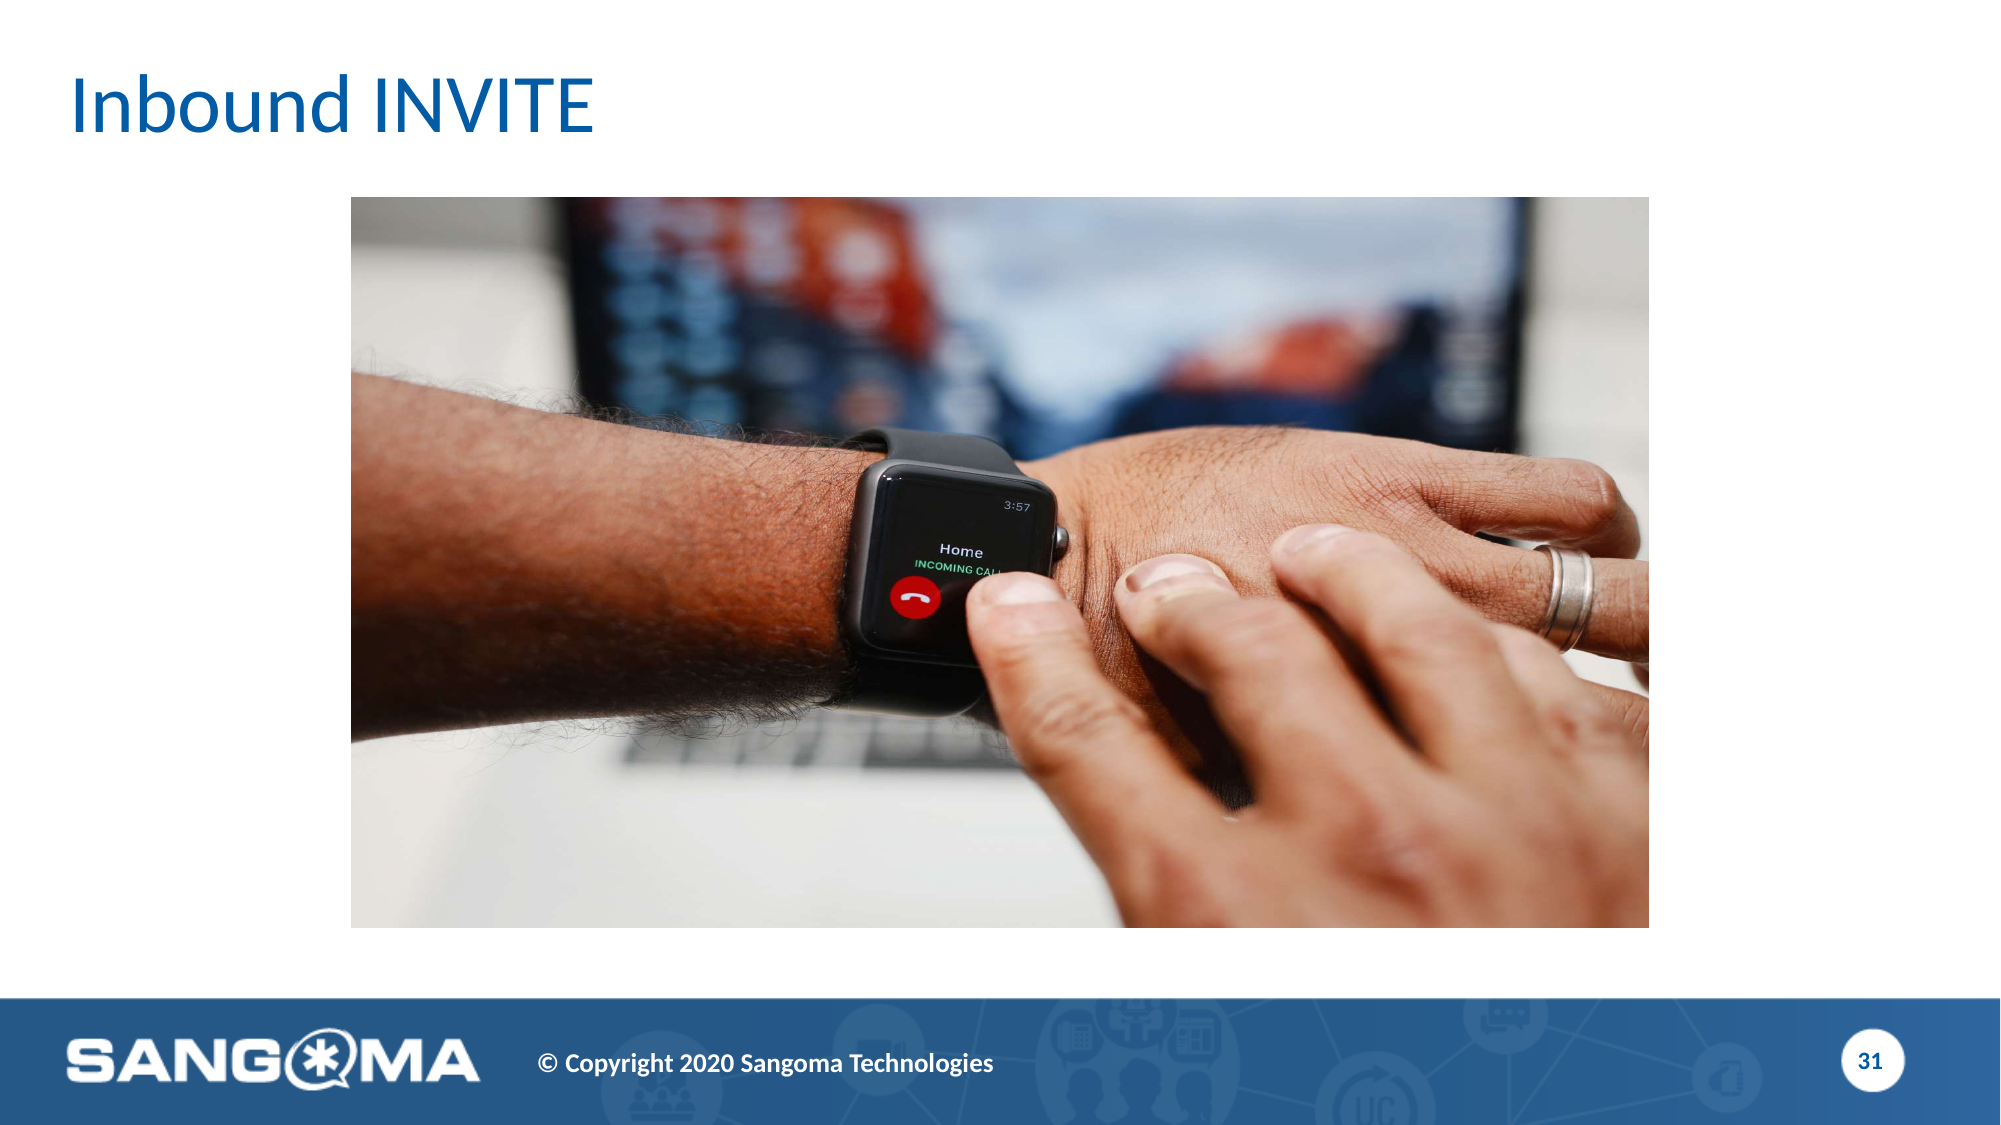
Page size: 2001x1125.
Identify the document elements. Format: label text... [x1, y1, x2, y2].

picture [0, 0, 2001, 1125]
title Inbound INVITE [54, 48, 1945, 164]
